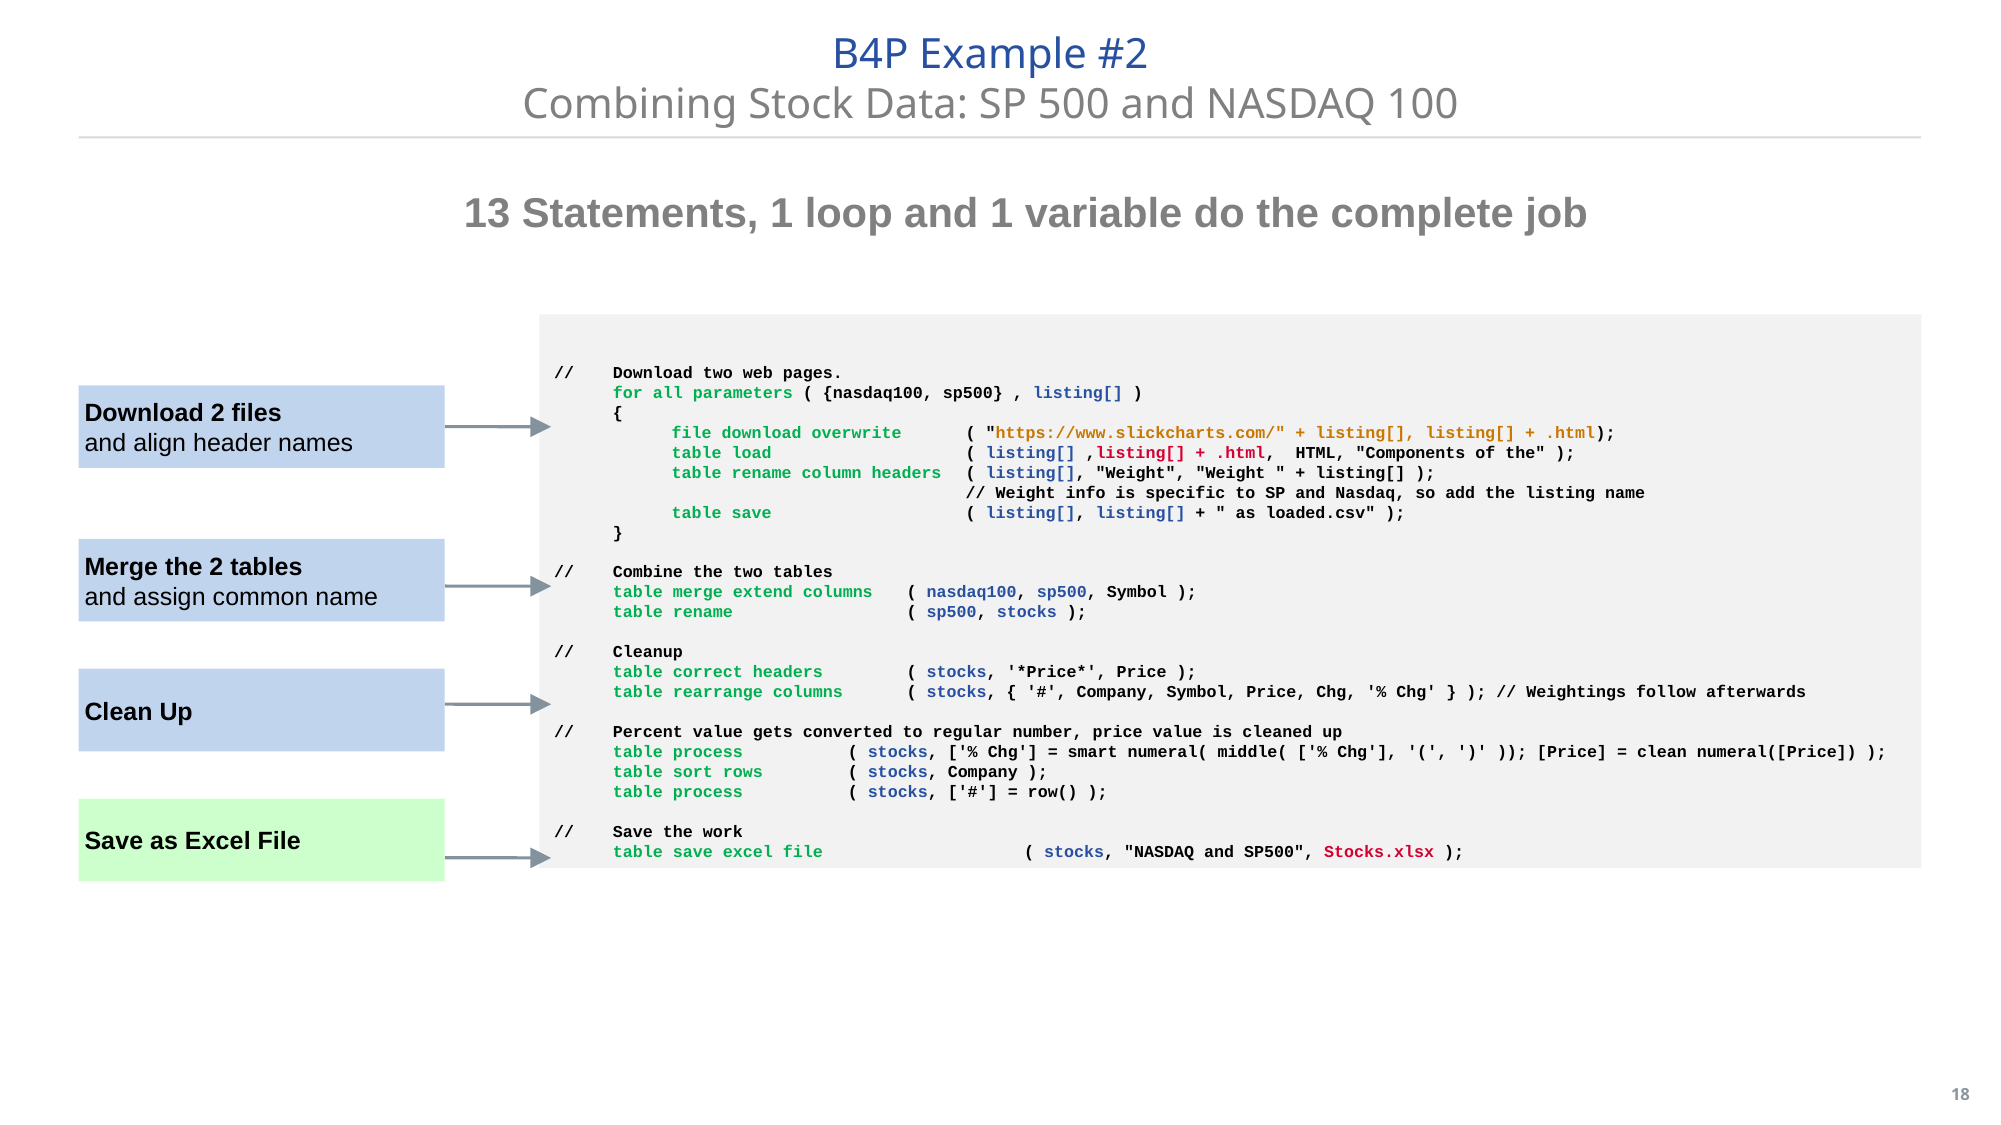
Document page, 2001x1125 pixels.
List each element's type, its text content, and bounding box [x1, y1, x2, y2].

text_box Merge the 2 tables and assign common name [78, 538, 445, 622]
text_box // Download two web pages. for all parameters ( {nasdaq100, sp500} , listing[] ) { file download overwrite ( "https://www.slickcharts.com/" + listing[], listing[] + .html); table load ( listing[] ,listing[] + .html, HTML, "Components of the" ); table rename column headers ( listing[], "Weight", "Weight " + listing[] ); // Weight info is specific to SP and Nasdaq, so add the listing name table save ( listing[], listing[] + " as loaded.csv" ); } // Combine the two tables table merge extend columns ( nasdaq100, sp500, Symbol ); table rename ( sp500, stocks ); // Cleanup table correct headers ( stocks, '*Price*', Price ); table rearrange columns ( stocks, { '#', Company, Symbol, Price, Chg, '% Chg' } ); // Weightings follow afterwards // Percent value gets converted to regular number, price value is cleaned up table process ( stocks, ['% Chg'] = smart numeral( middle( ['% Chg'], '(', ')' )); [Price] = clean numeral([Price]) ); table sort rows ( stocks, Company ); table process ( stocks, ['#'] = row() ); // Save the work table save excel file ( stocks, "NASDAQ and SP500", Stocks.xlsx ); [539, 314, 1922, 869]
text_box 13 Statements, 1 loop and 1 variable do the complete job [449, 178, 1604, 244]
text_box Download 2 files and align header names [78, 385, 445, 468]
text_box Clean Up [78, 668, 445, 752]
text_box Save as Excel File [78, 798, 445, 882]
title B4P Example #2 Combining Stock Data: SP 500 and NASDAQ 100 [76, 19, 1920, 138]
